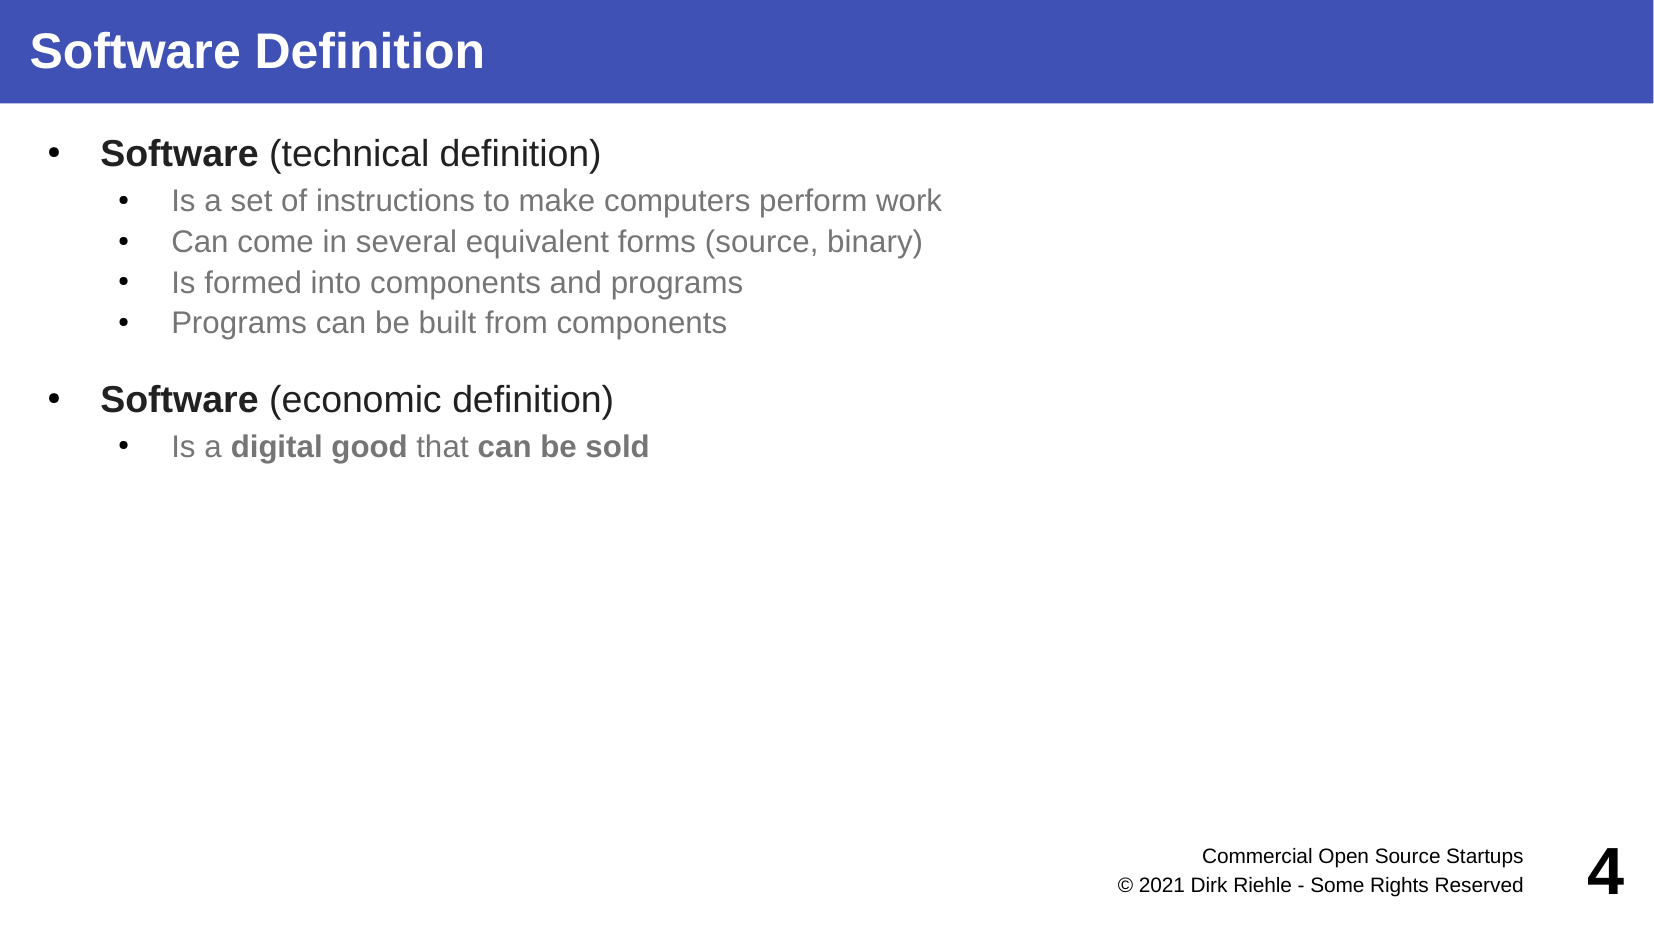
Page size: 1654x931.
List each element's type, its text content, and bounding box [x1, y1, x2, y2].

title Software Definition [0, 0, 1654, 104]
list Software (technical definition) Is a set of instructions to make computers perform work Can come in several equivalent forms (source, binary) Is formed into components and programs Programs can be built from components Software (economic definition) Is a digital good that can be sold [29, 132, 1625, 813]
